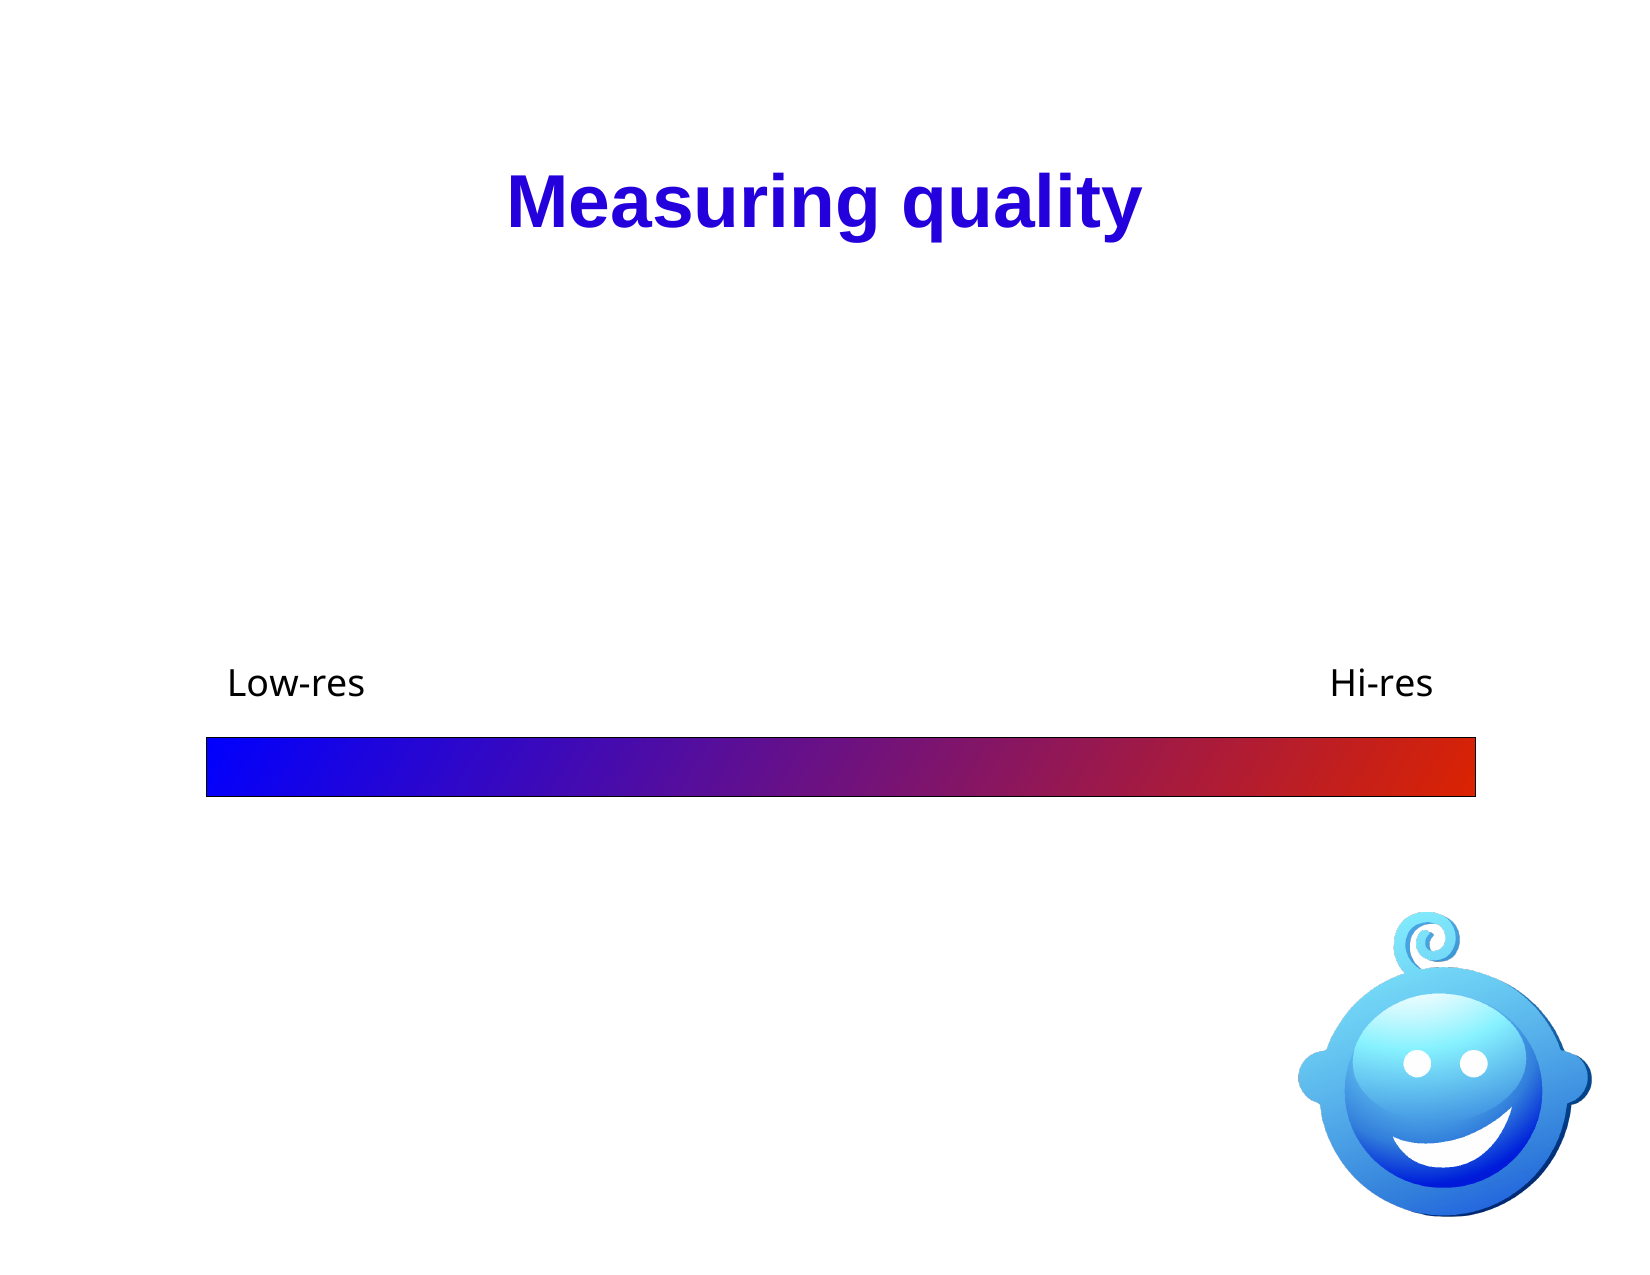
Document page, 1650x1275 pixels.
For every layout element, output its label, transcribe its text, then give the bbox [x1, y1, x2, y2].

text_box [206, 737, 1476, 797]
picture [1298, 911, 1592, 1217]
text_box Low-res [212, 649, 416, 723]
text_box Hi-res [1314, 649, 1477, 723]
title Measuring quality [135, 104, 1515, 299]
